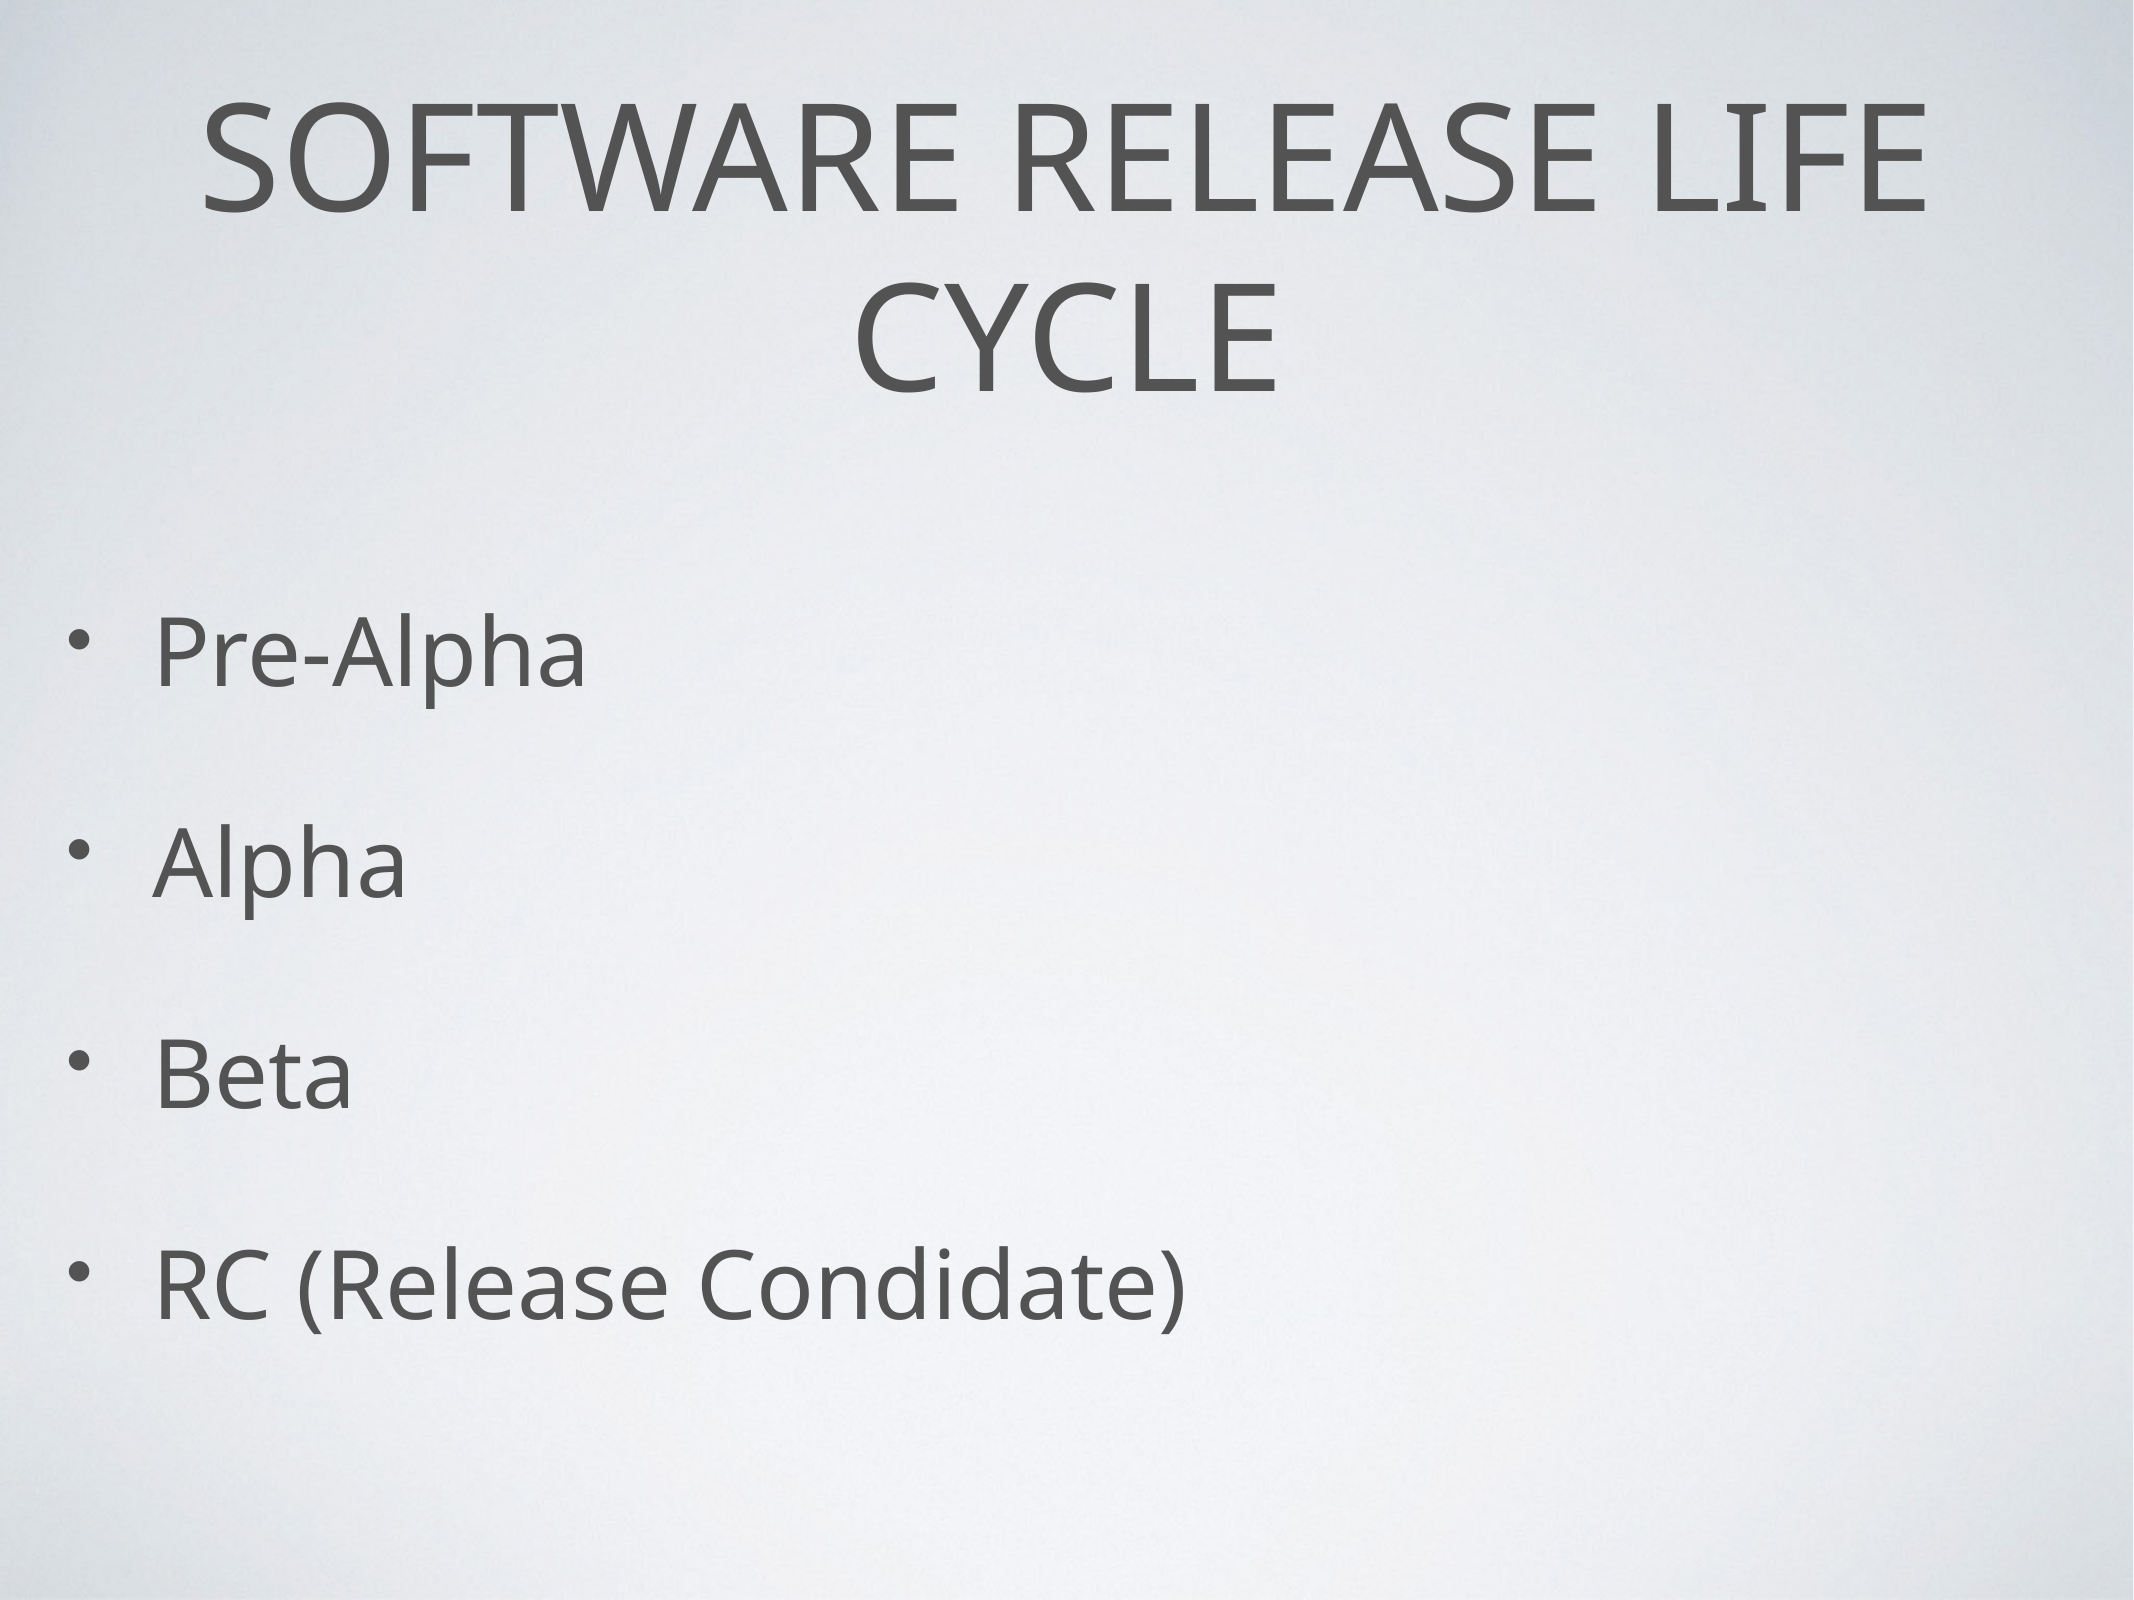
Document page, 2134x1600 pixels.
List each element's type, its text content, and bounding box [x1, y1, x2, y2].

title Software release life cycle [58, 41, 2075, 442]
picture [0, 0, 2134, 1600]
list Pre-Alpha Alpha Beta RC (Release Condidate) [58, 447, 2075, 1482]
